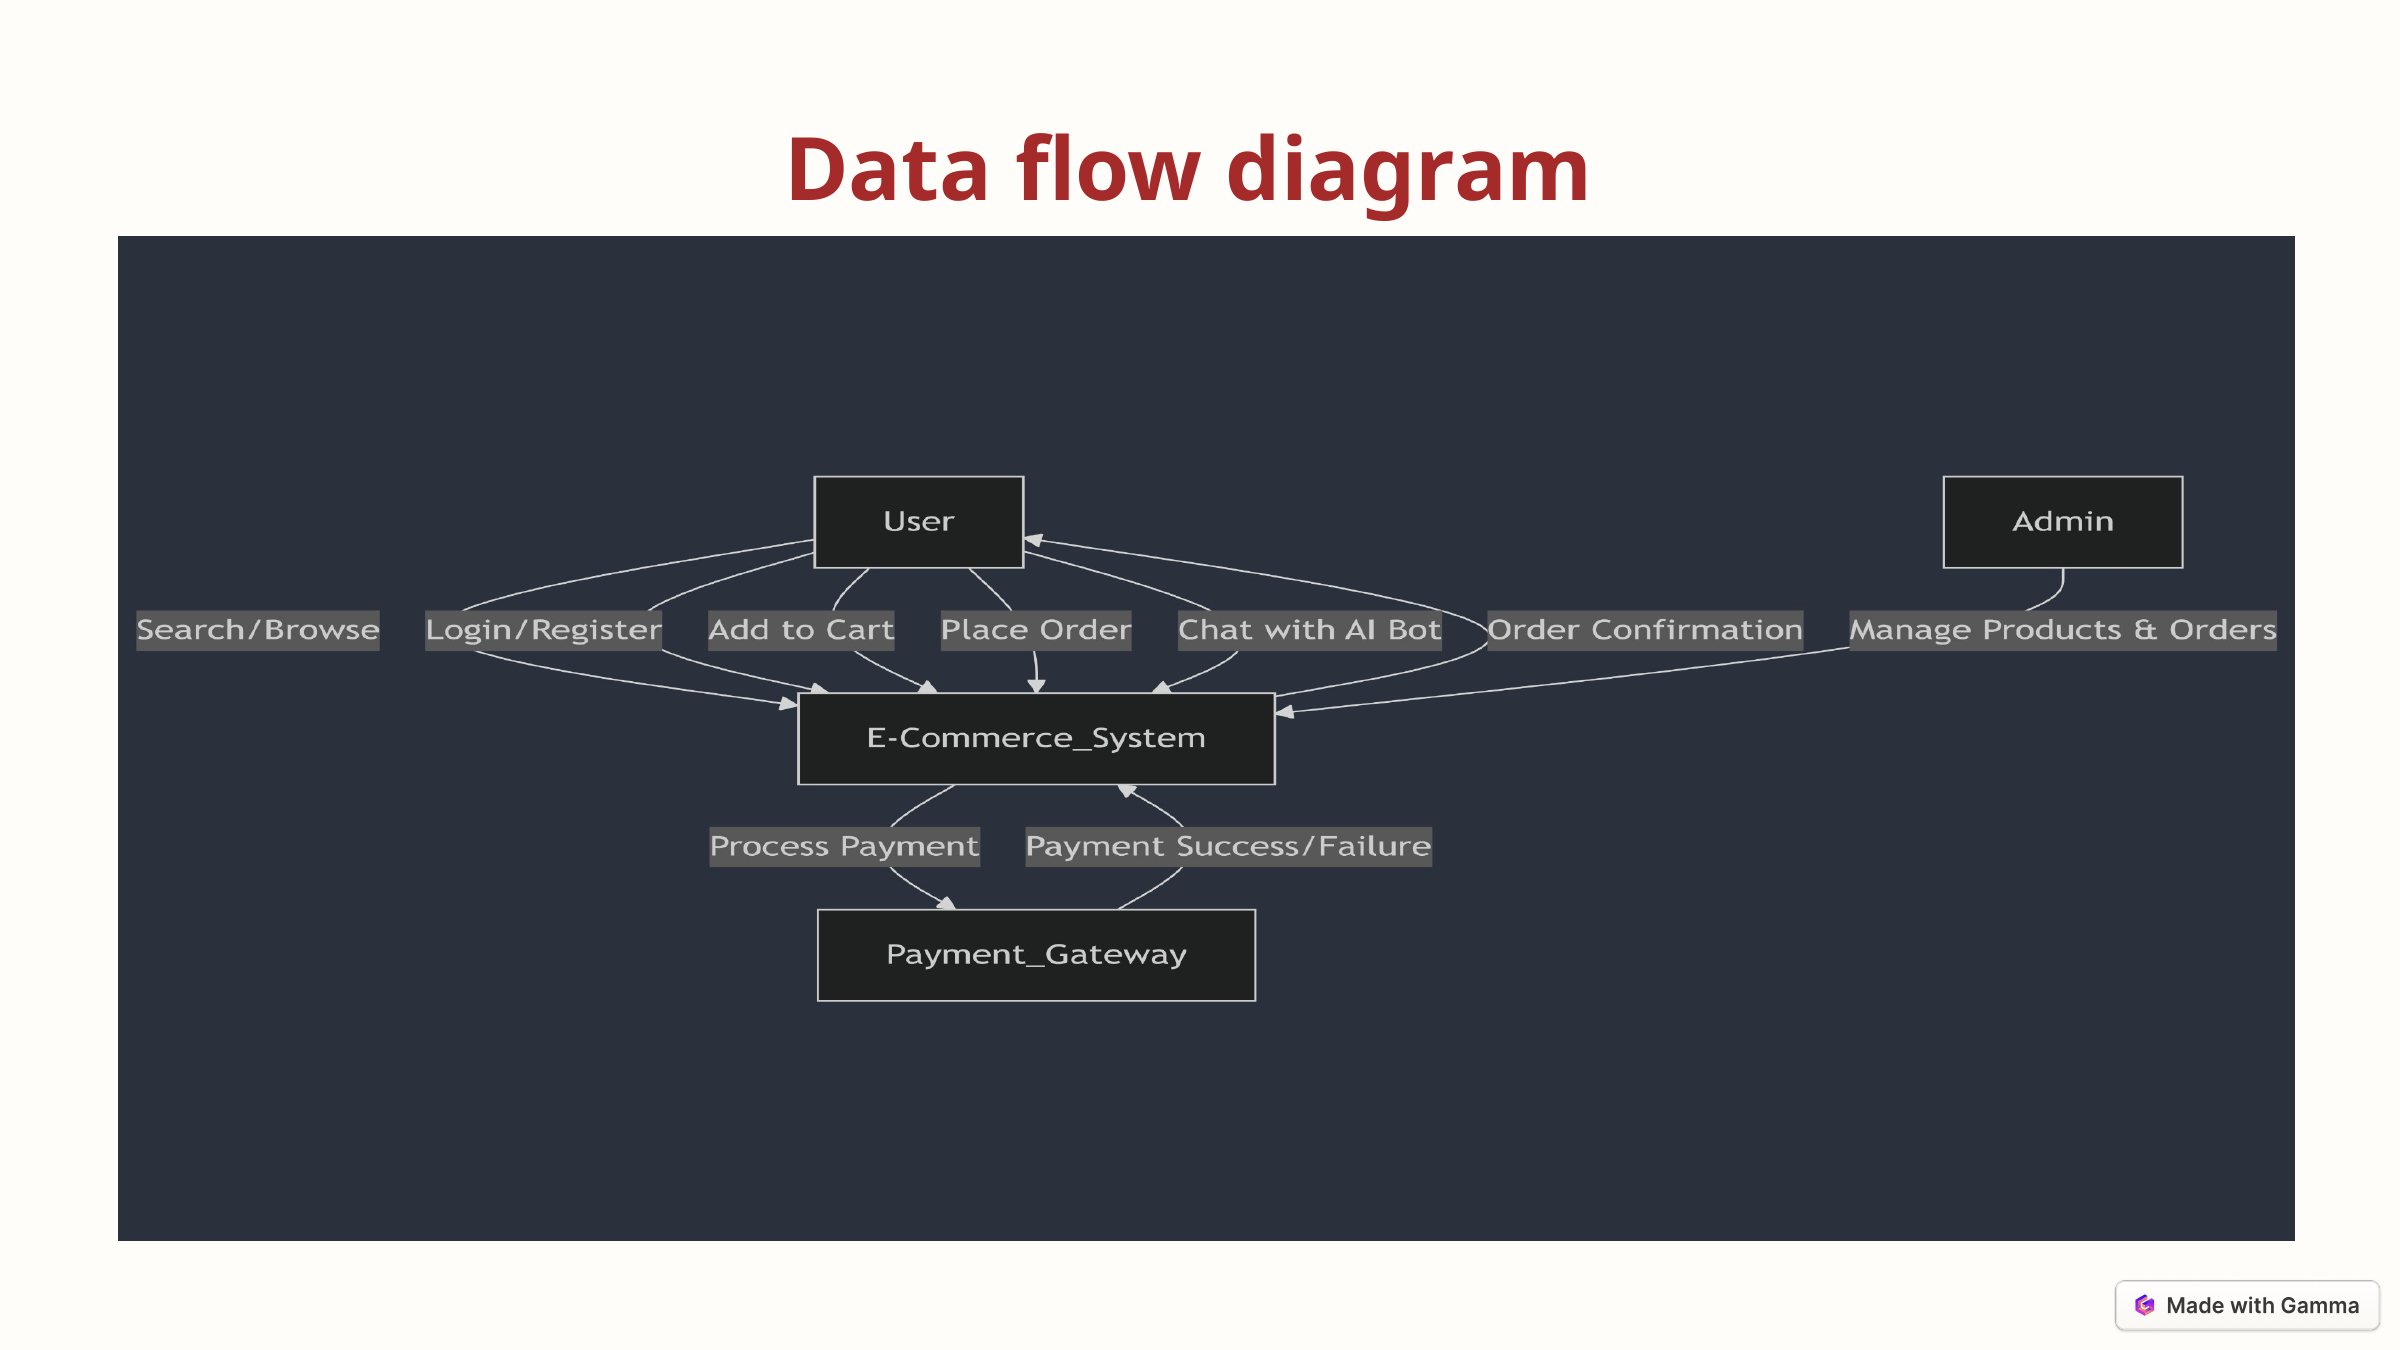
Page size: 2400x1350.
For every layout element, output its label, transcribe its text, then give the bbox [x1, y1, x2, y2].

picture [2106, 1271, 2389, 1339]
picture [118, 236, 2295, 1241]
title Data flow diagram [120, 53, 2280, 236]
